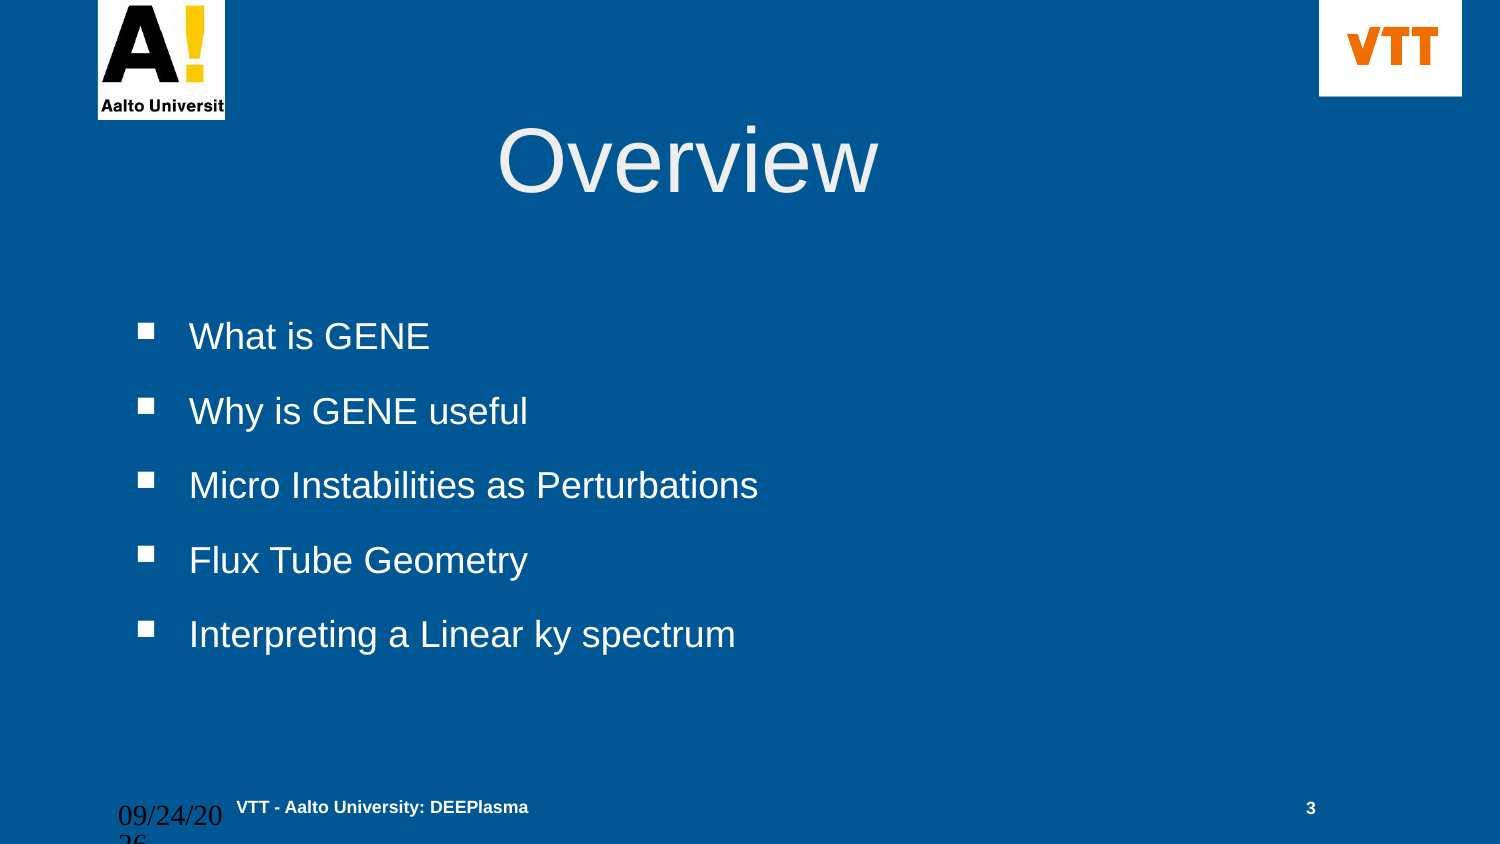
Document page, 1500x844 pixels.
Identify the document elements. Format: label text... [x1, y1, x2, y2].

list What is GENE Why is GENE useful Micro Instabilities as Perturbations Flux Tube Geometry Interpreting a Linear ky spectrum [117, 237, 1258, 738]
picture [97, 0, 225, 120]
title Overview [118, 104, 1258, 208]
